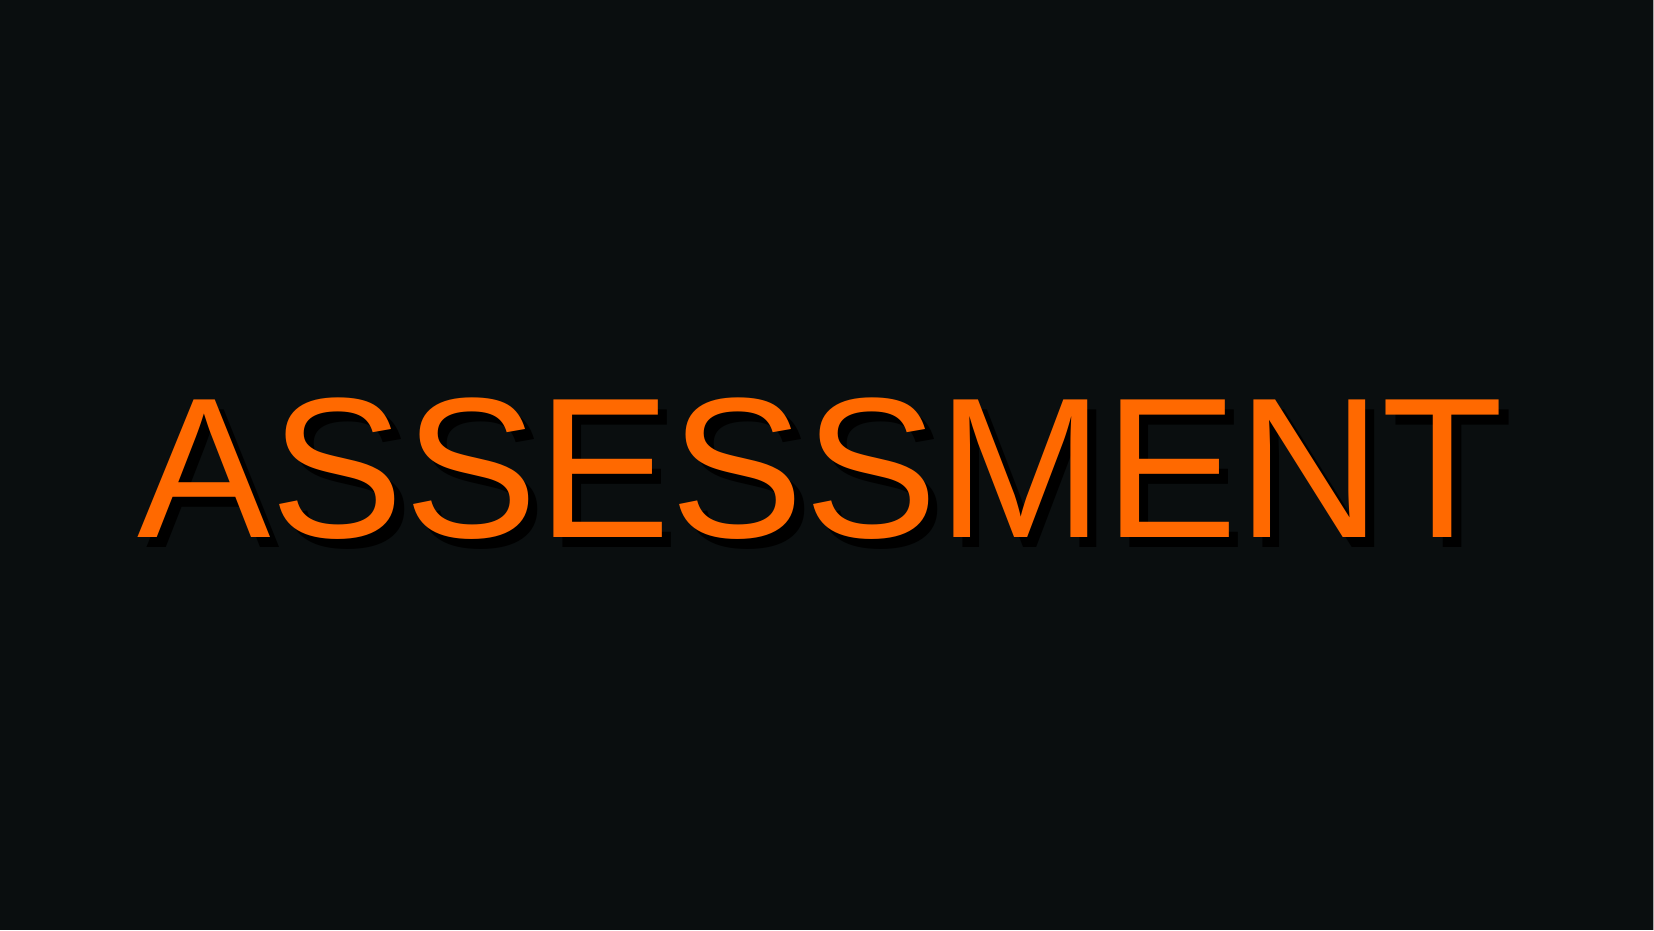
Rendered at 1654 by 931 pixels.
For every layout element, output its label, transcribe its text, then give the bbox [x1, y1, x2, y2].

title Assessment [77, 262, 1566, 676]
